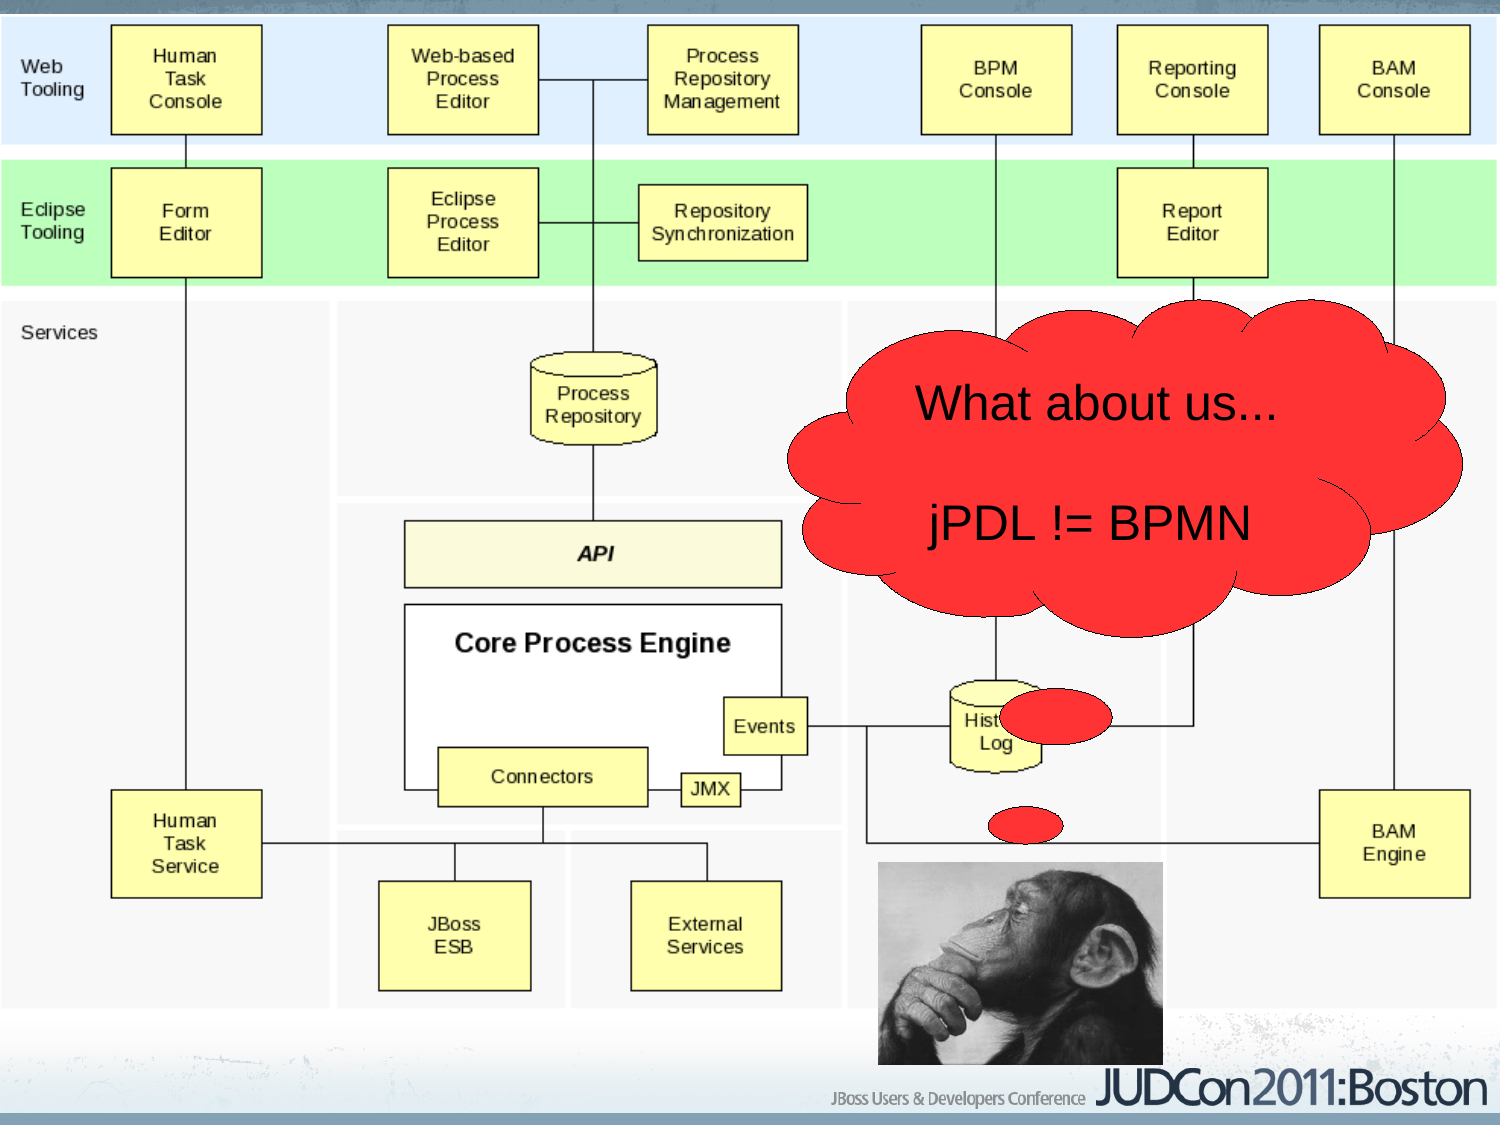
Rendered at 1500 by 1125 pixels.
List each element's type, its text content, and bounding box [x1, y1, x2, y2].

text_box [988, 806, 1064, 845]
picture [0, 0, 1500, 1125]
text_box [787, 299, 1463, 595]
text_box [1062, 619, 1202, 638]
text_box What about us... jPDL != BPMN [900, 363, 1351, 619]
text_box [999, 688, 1113, 745]
